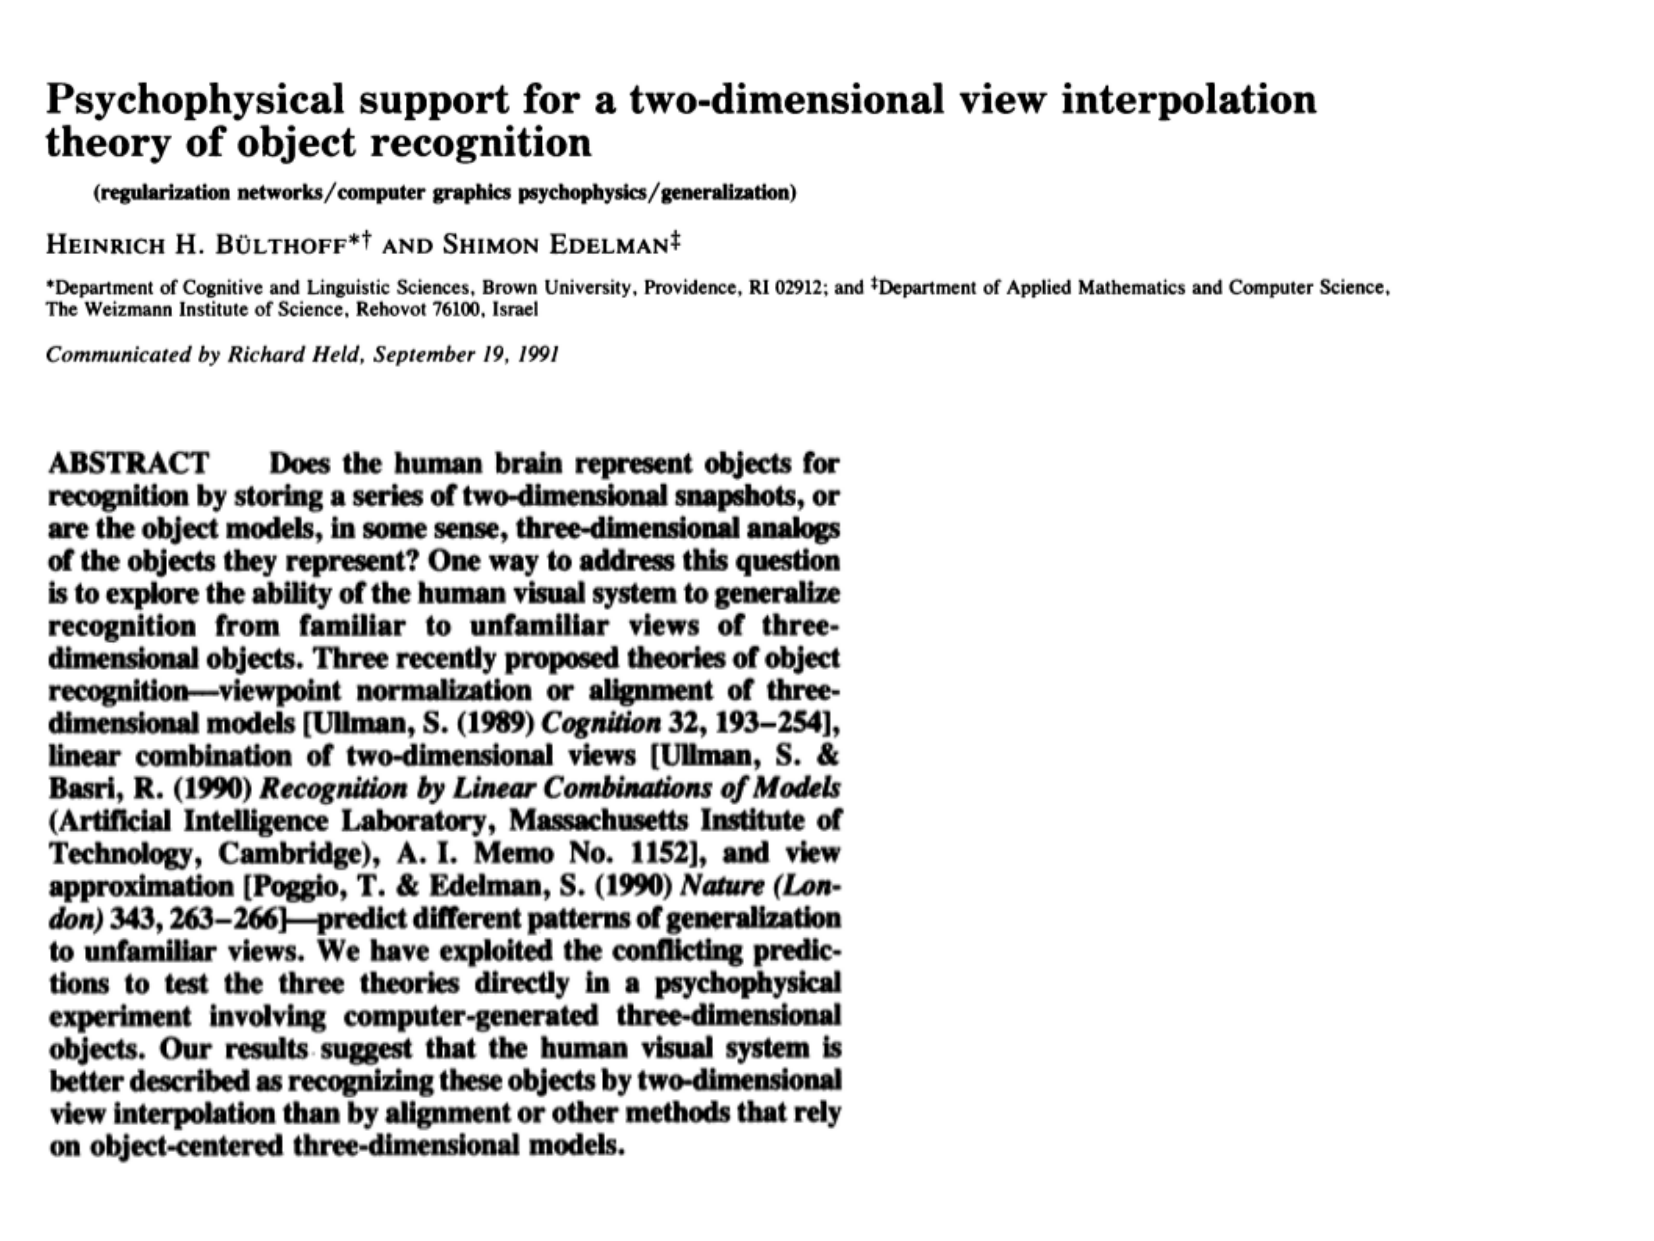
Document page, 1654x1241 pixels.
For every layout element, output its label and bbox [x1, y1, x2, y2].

picture [30, 425, 850, 1180]
picture [25, 64, 1398, 381]
